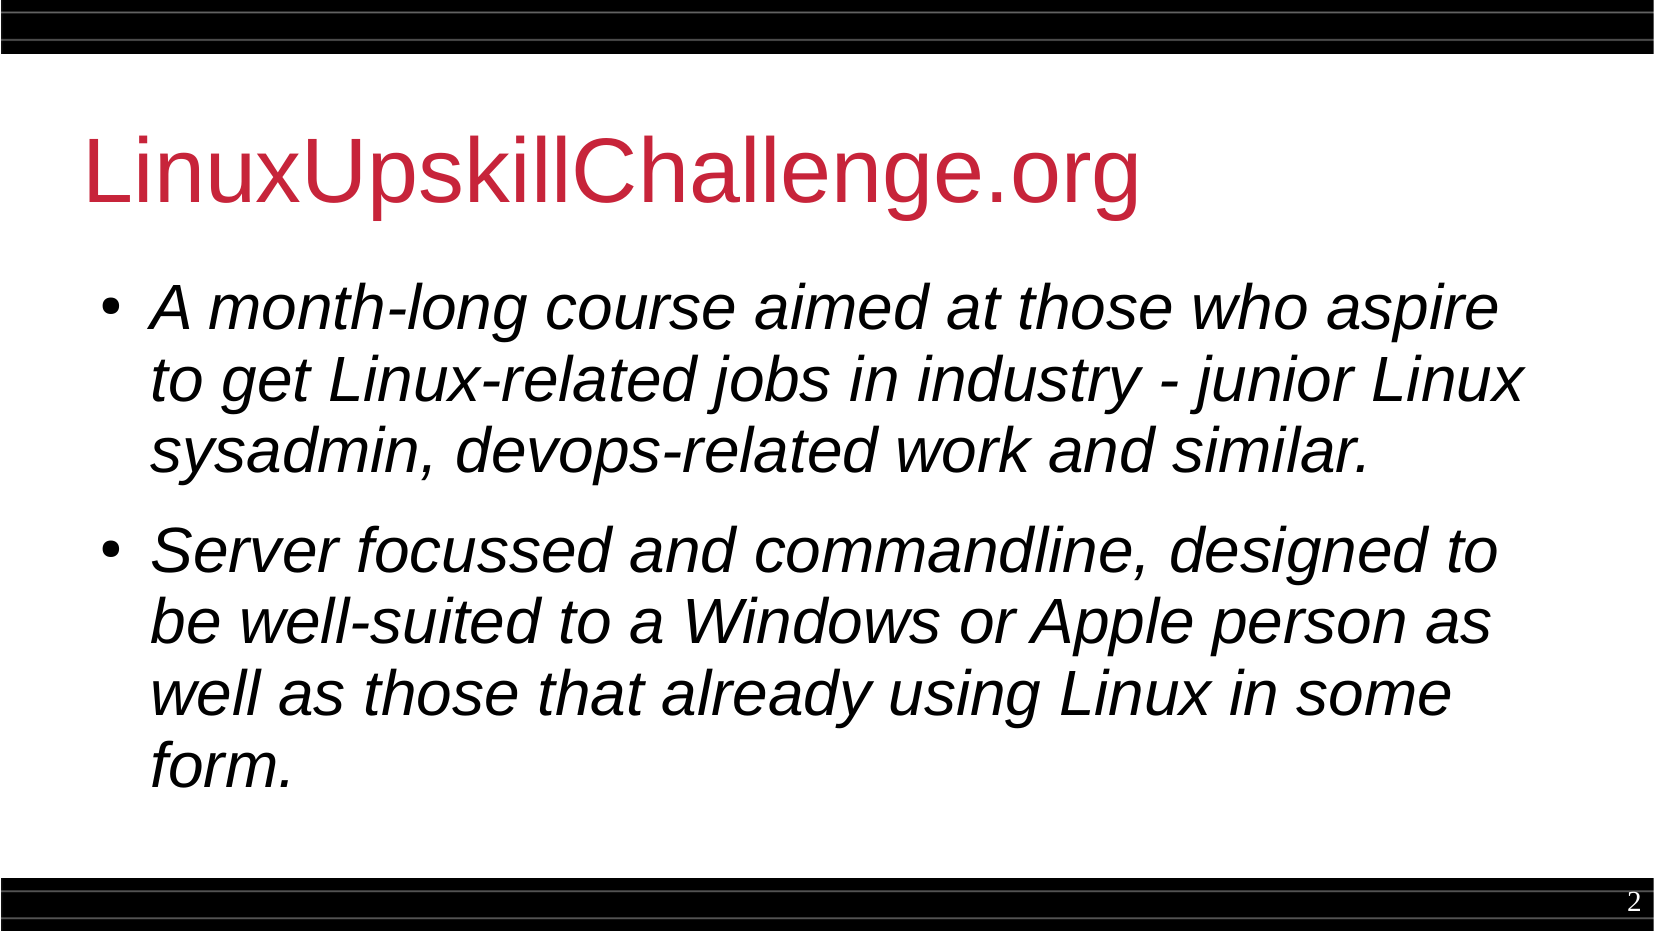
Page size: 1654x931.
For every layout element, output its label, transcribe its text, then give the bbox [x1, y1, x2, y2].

list A month-long course aimed at those who aspire to get Linux-related jobs in industry - junior Linux sysadmin, devops-related work and similar. Server focussed and commandline, designed to be well-suited to a Windows or Apple person as well as those that already using Linux in some form. [82, 271, 1571, 851]
picture [1, 0, 1654, 54]
picture [1, 878, 1654, 931]
title LinuxUpskillChallenge.org [82, 92, 1571, 249]
